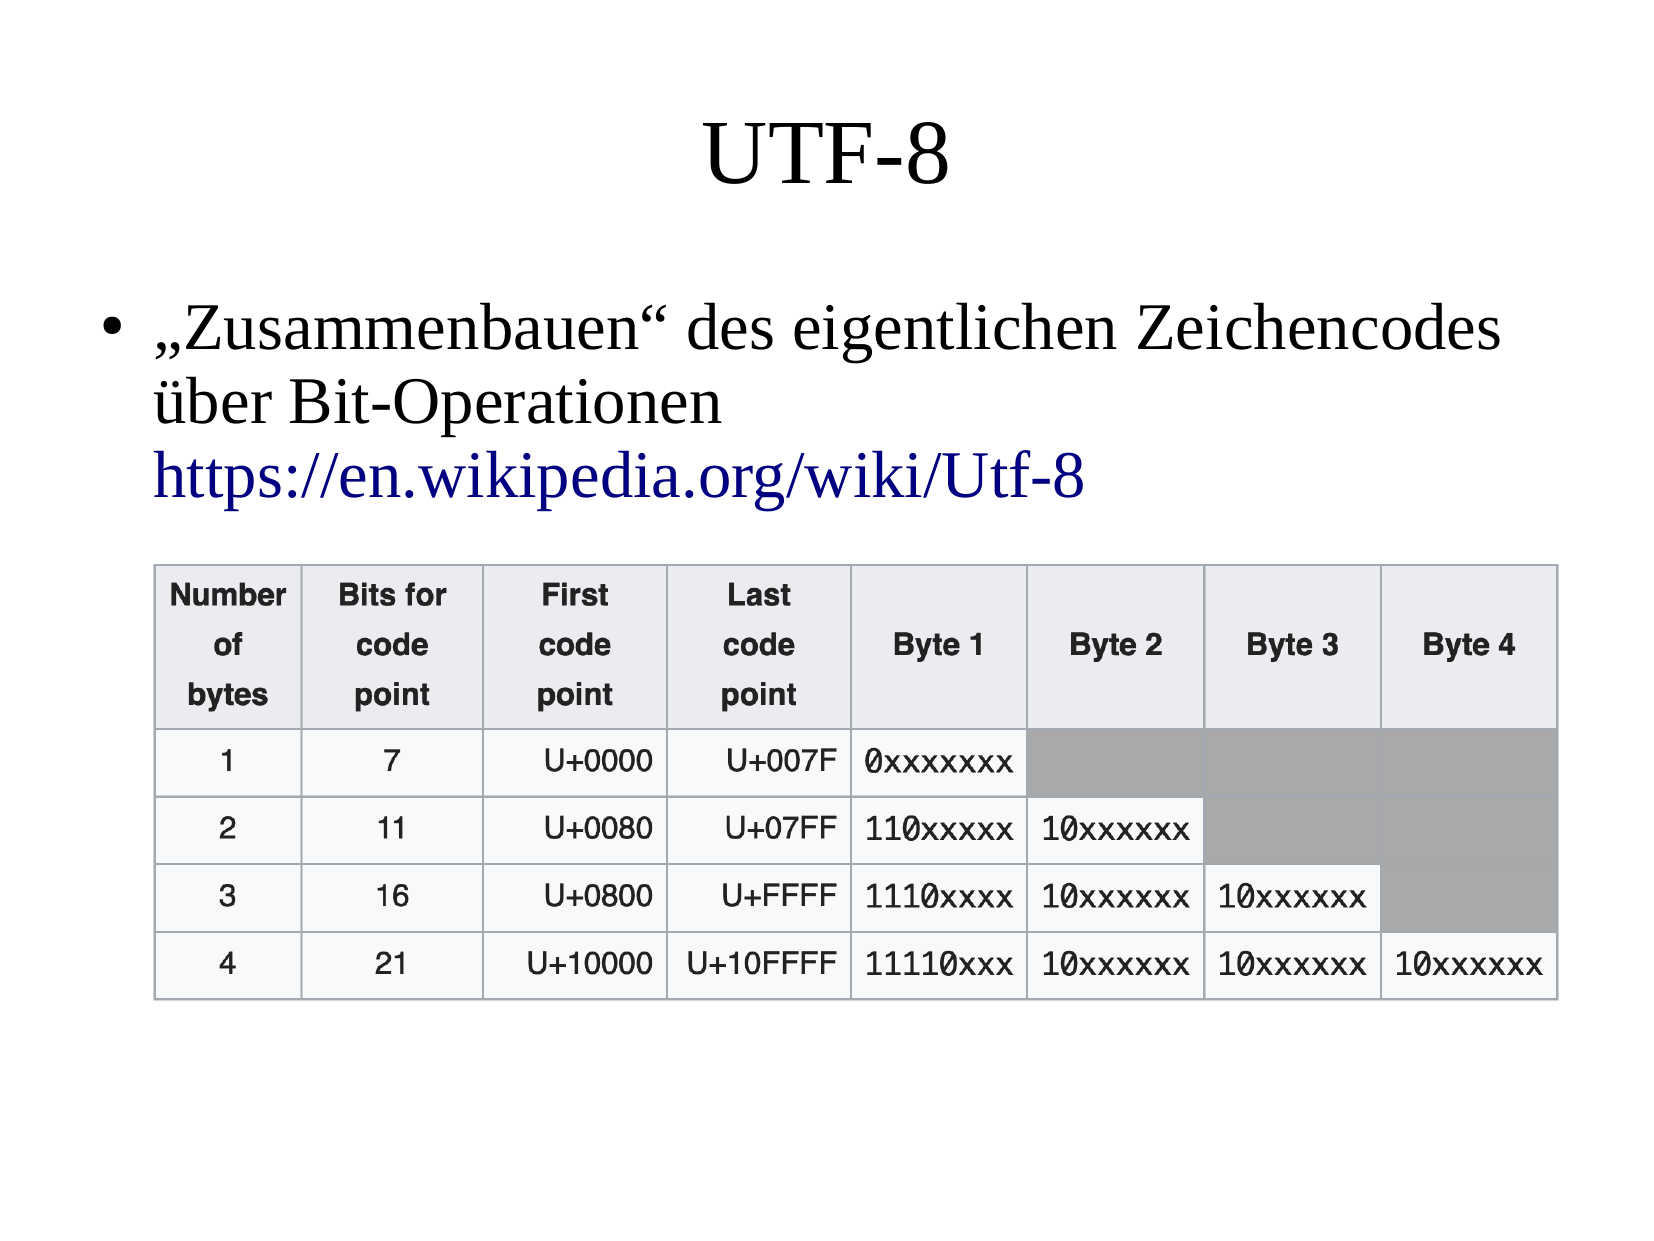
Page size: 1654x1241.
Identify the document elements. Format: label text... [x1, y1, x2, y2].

picture [151, 559, 1561, 1006]
list „Zusammenbauen“ des eigentlichen Zeichencodes über Bit-Operationen https://en.wikipedia.org/wiki/Utf-8 [82, 290, 1571, 541]
title UTF-8 [82, 49, 1571, 257]
